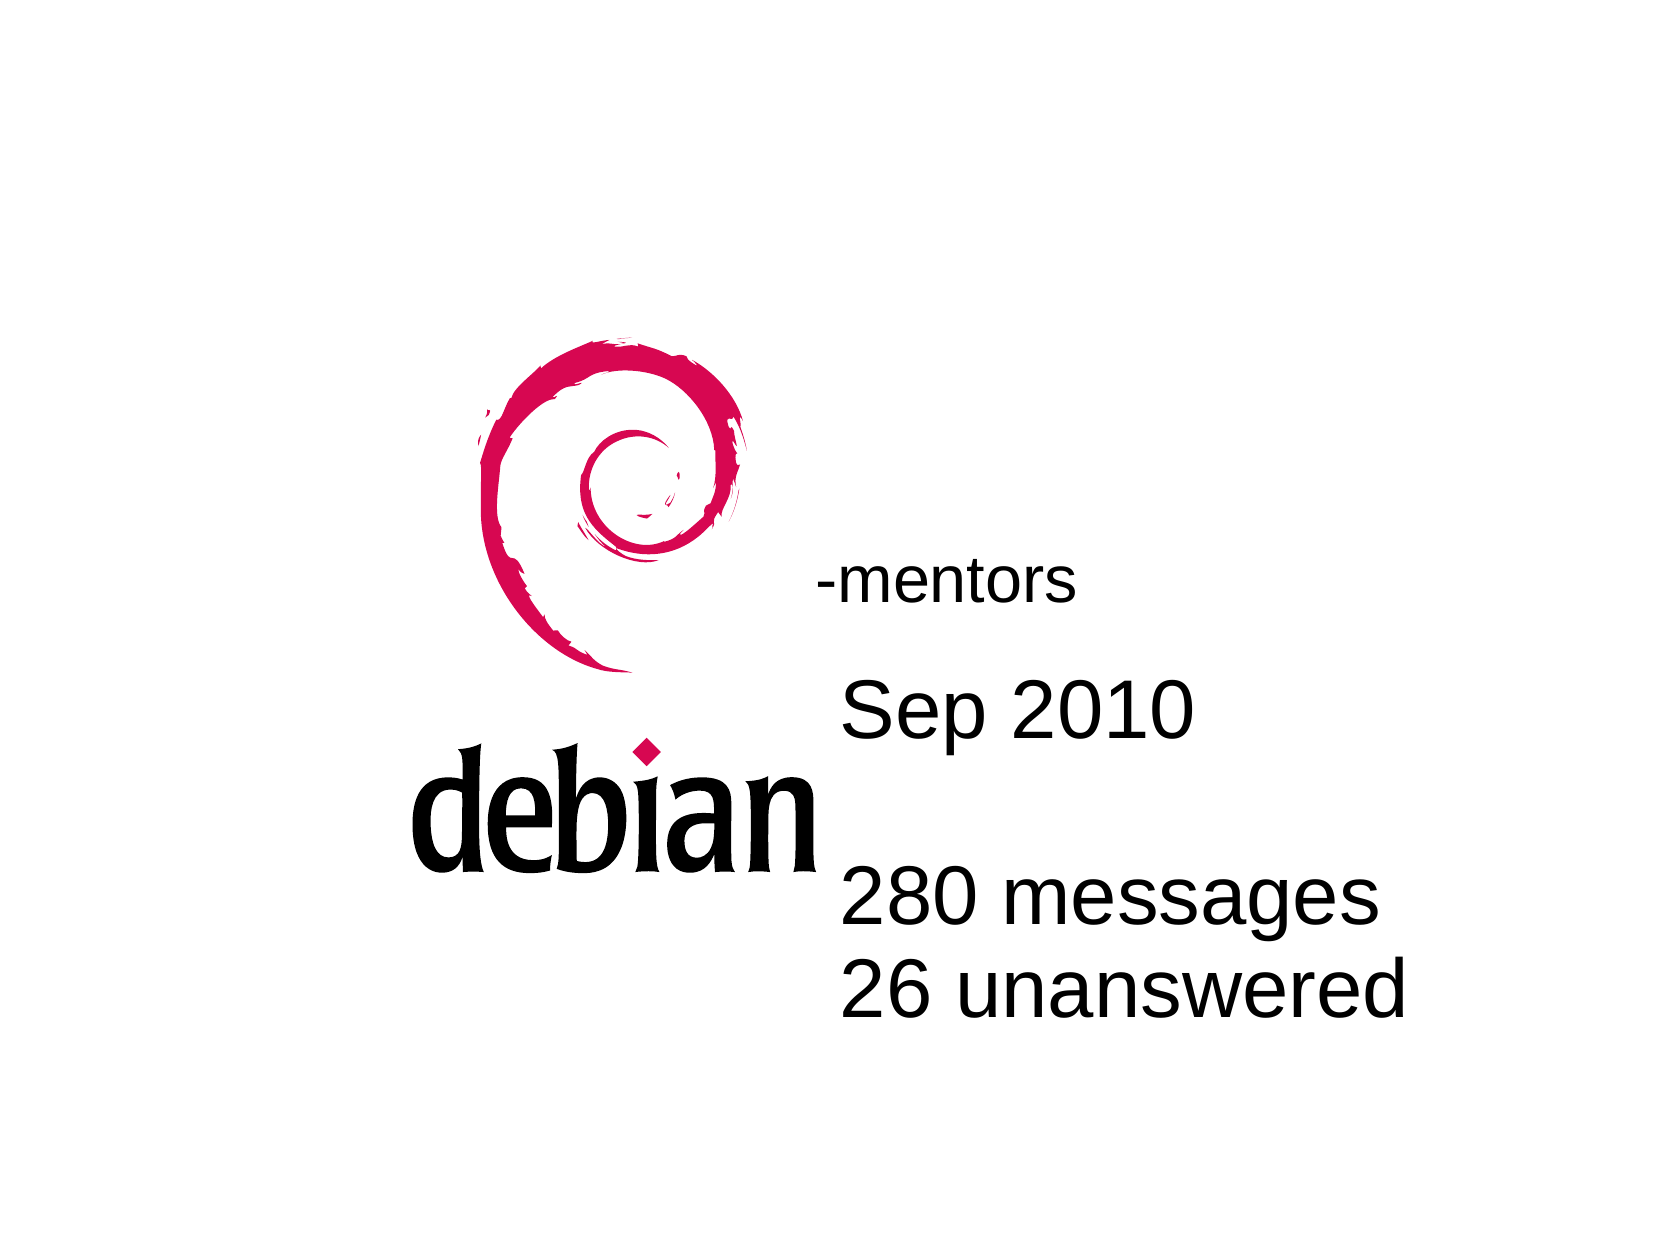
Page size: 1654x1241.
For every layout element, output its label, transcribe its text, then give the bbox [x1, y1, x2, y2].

picture [412, 337, 817, 874]
text_box Sep 2010 280 messages 26 unanswered [825, 655, 1654, 1163]
subtitle -mentors [82, 49, 1571, 1109]
